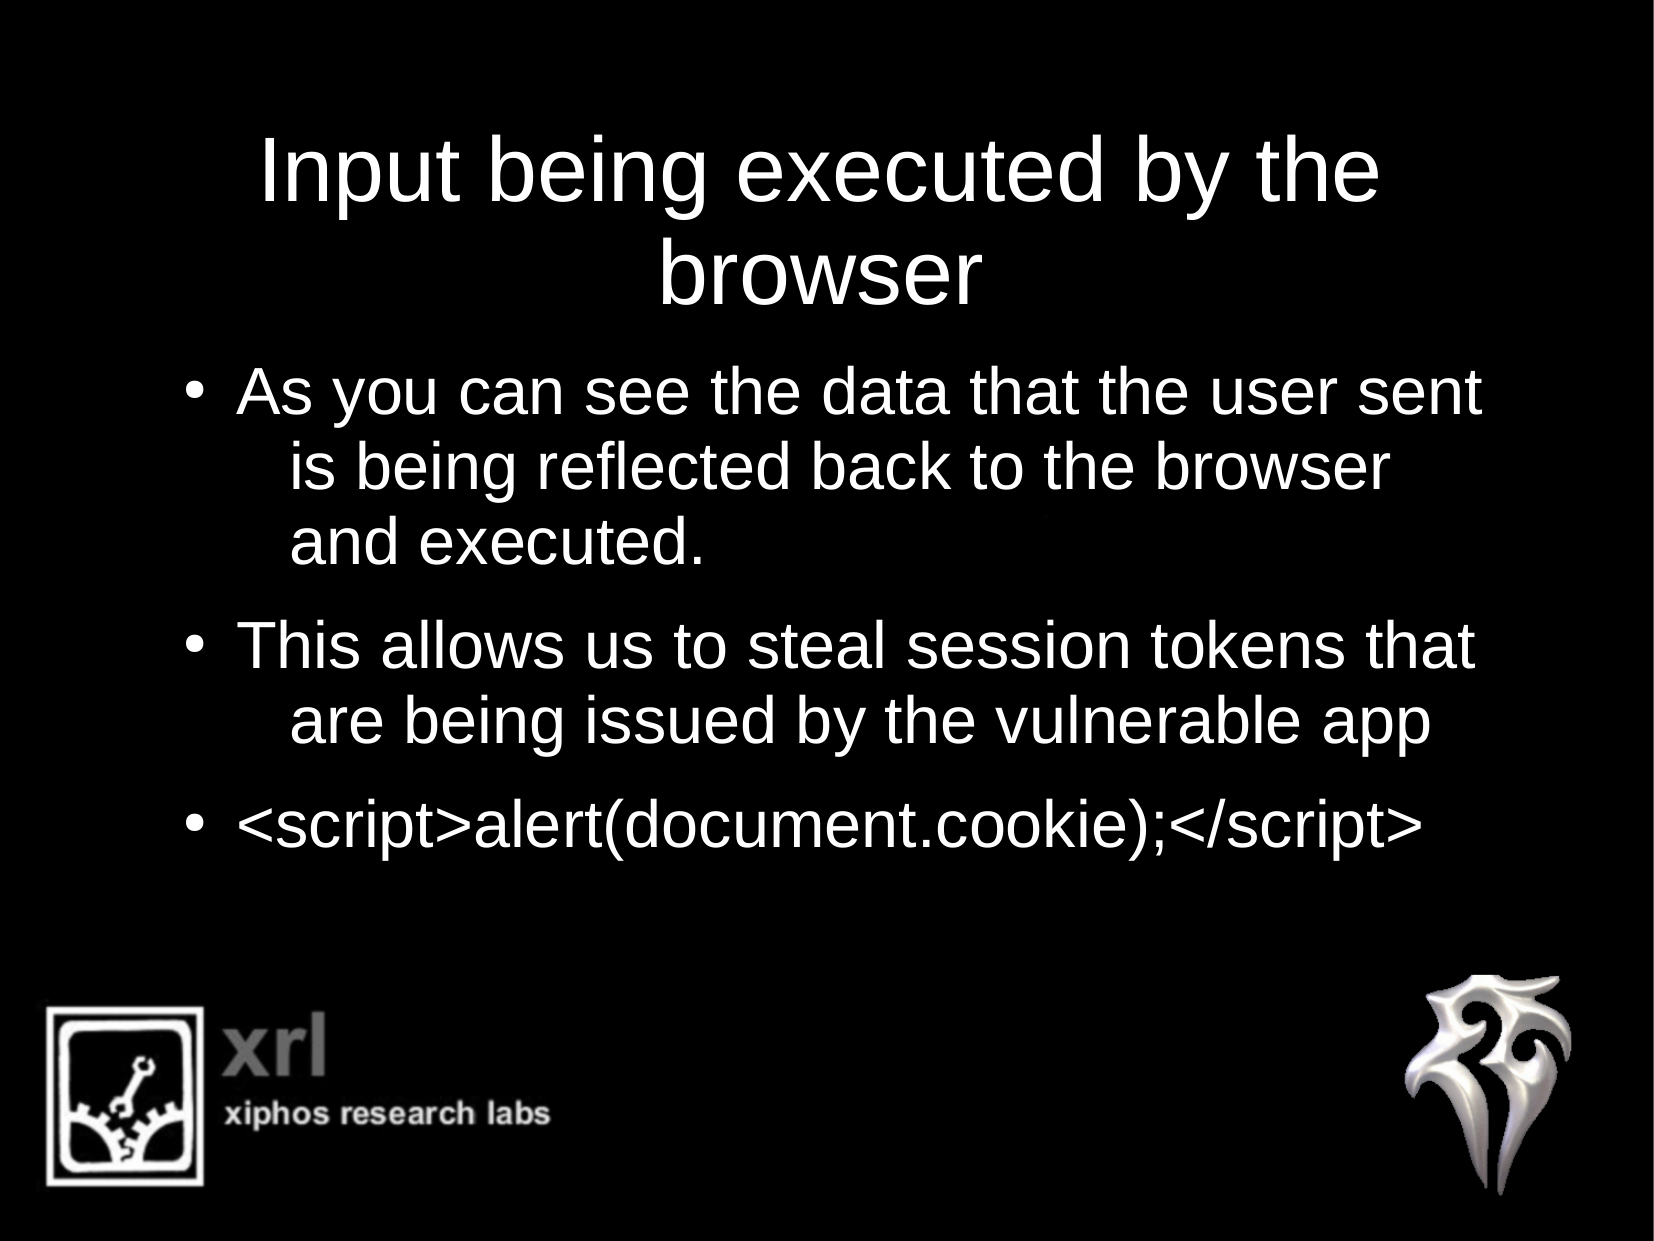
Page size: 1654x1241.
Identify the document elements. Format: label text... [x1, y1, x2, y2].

title Input being executed by the browser [135, 117, 1506, 325]
picture [0, 0, 1654, 1241]
list As you can see the data that the user sent is being reflected back to the browser and executed. This allows us to steal session tokens that are being issued by the vulnerable app <script>alert(document.cookie);</script> [147, 354, 1506, 1173]
